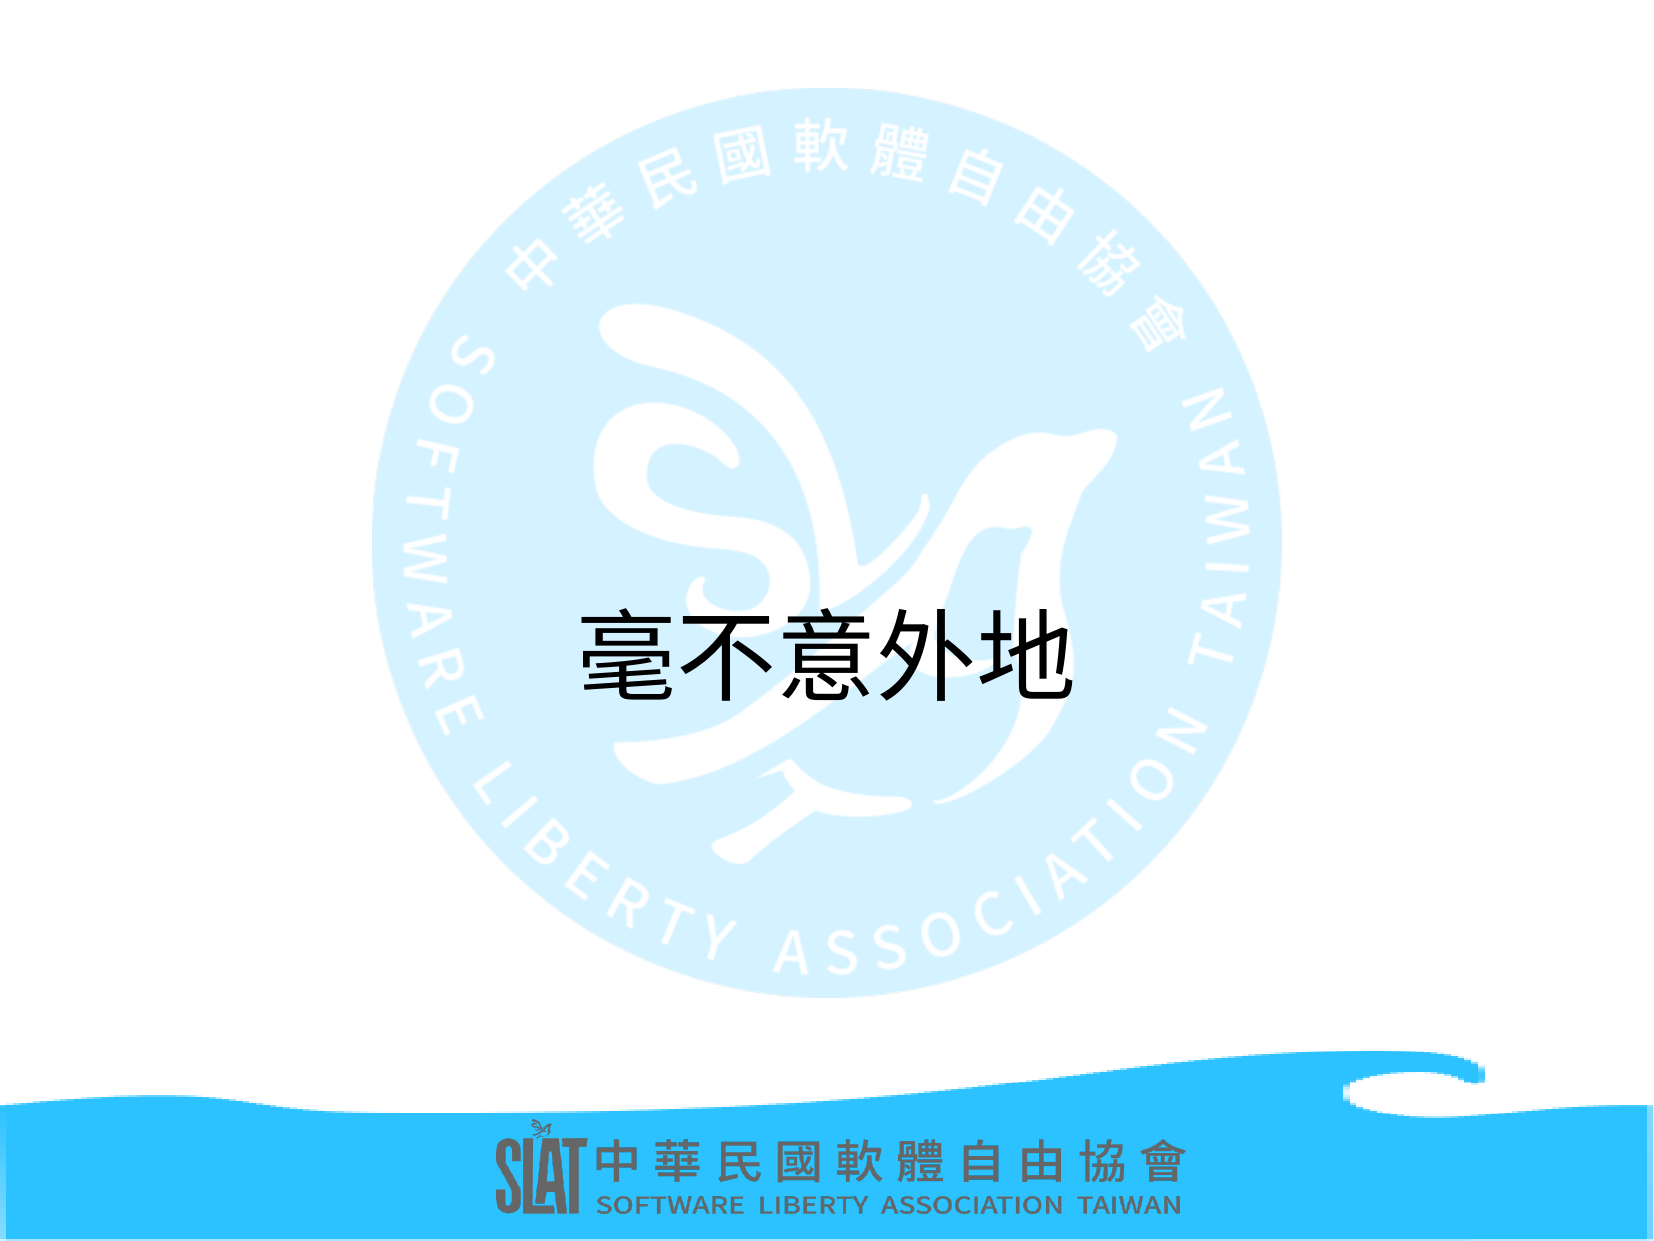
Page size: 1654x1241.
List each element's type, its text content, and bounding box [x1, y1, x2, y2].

subtitle 毫不意外地 [82, 290, 1571, 1010]
picture [0, 1051, 1654, 1241]
